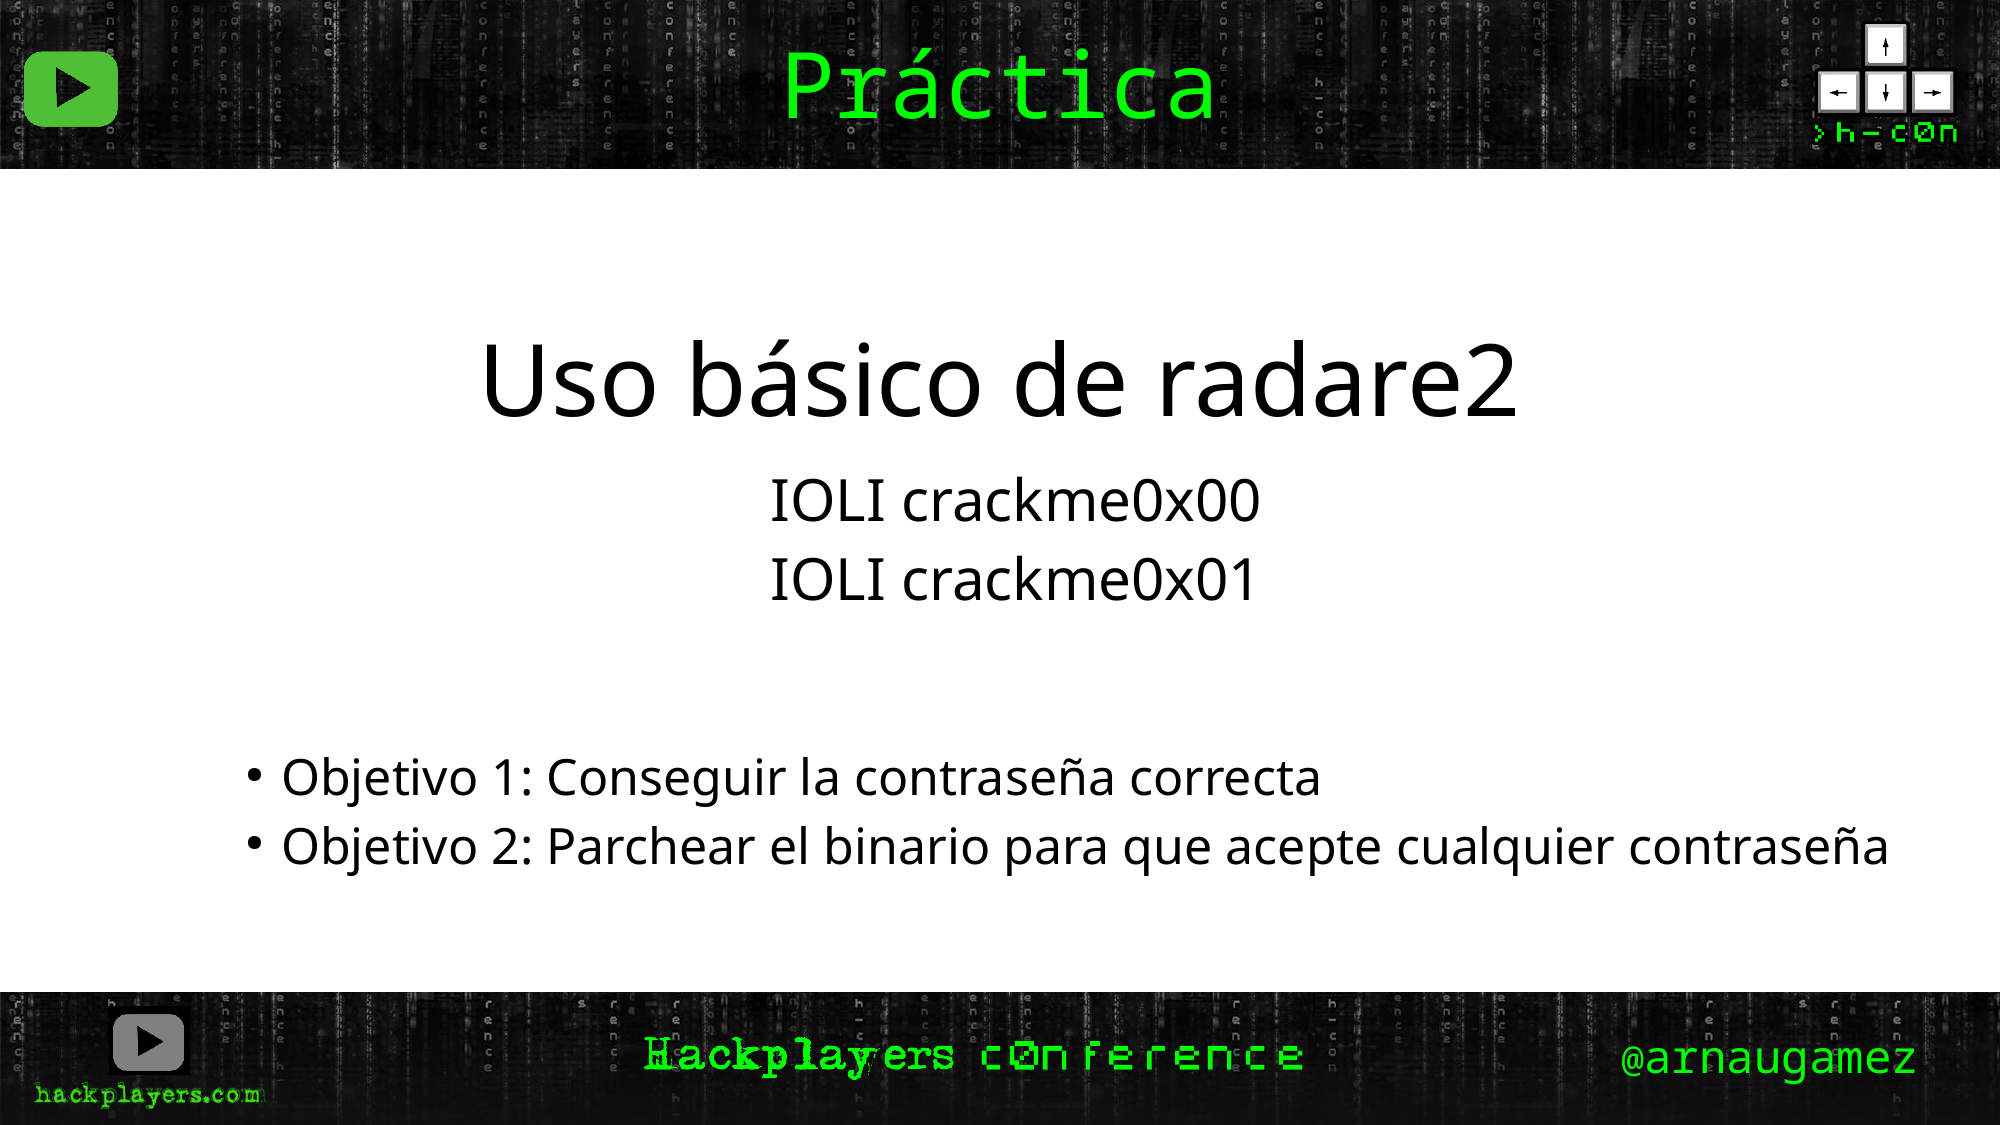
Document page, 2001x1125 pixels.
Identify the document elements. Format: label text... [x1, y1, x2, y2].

picture [0, 992, 2000, 1125]
text_box IOLI crackme0x00 IOLI crackme0x01 [755, 451, 1245, 607]
title Uso básico de radare2 [324, 299, 1675, 456]
picture [0, 0, 2000, 169]
text_box Objetivo 1: Conseguir la contraseña correcta Objetivo 2: Parchear el binario para que acepte cualquier contraseña [230, 735, 1770, 870]
title Práctica [256, 0, 1745, 166]
